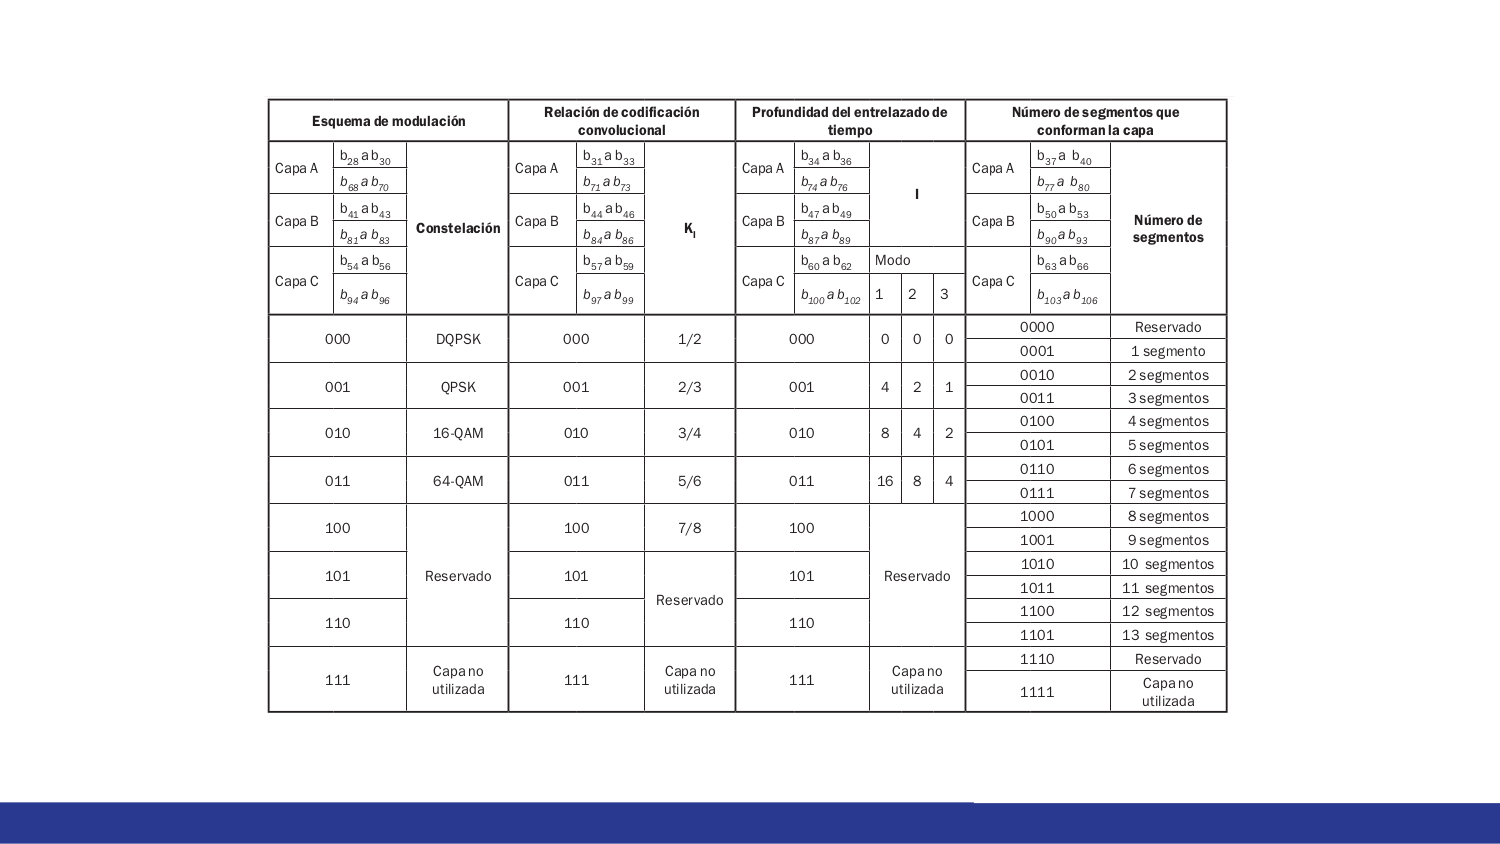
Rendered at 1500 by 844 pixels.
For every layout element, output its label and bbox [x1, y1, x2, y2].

text_box [973, 615, 1500, 804]
picture [264, 96, 1235, 717]
